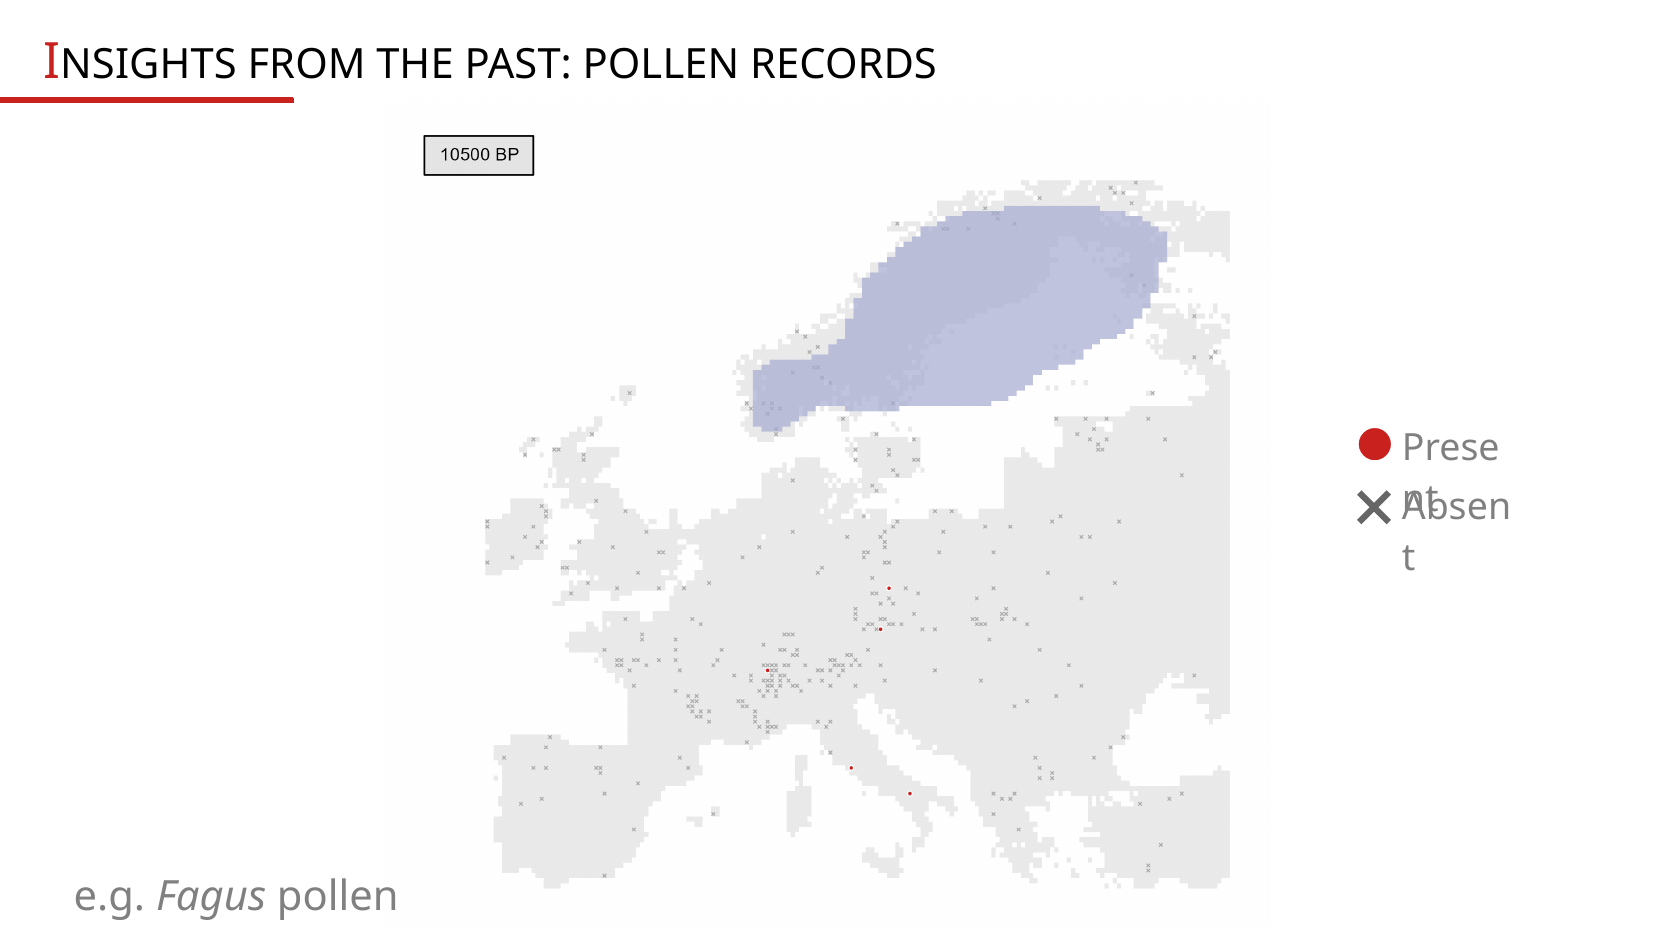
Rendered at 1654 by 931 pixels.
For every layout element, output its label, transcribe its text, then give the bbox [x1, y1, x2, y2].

text_box Absent [1387, 472, 1535, 539]
text_box [1357, 426, 1387, 462]
picture [384, 98, 1270, 926]
text_box e.g. Fagus pollen records [0, 858, 473, 931]
text_box INSIGHTS FROM THE PAST: POLLEN RECORDS [28, 0, 1623, 119]
text_box Present [1387, 413, 1535, 472]
